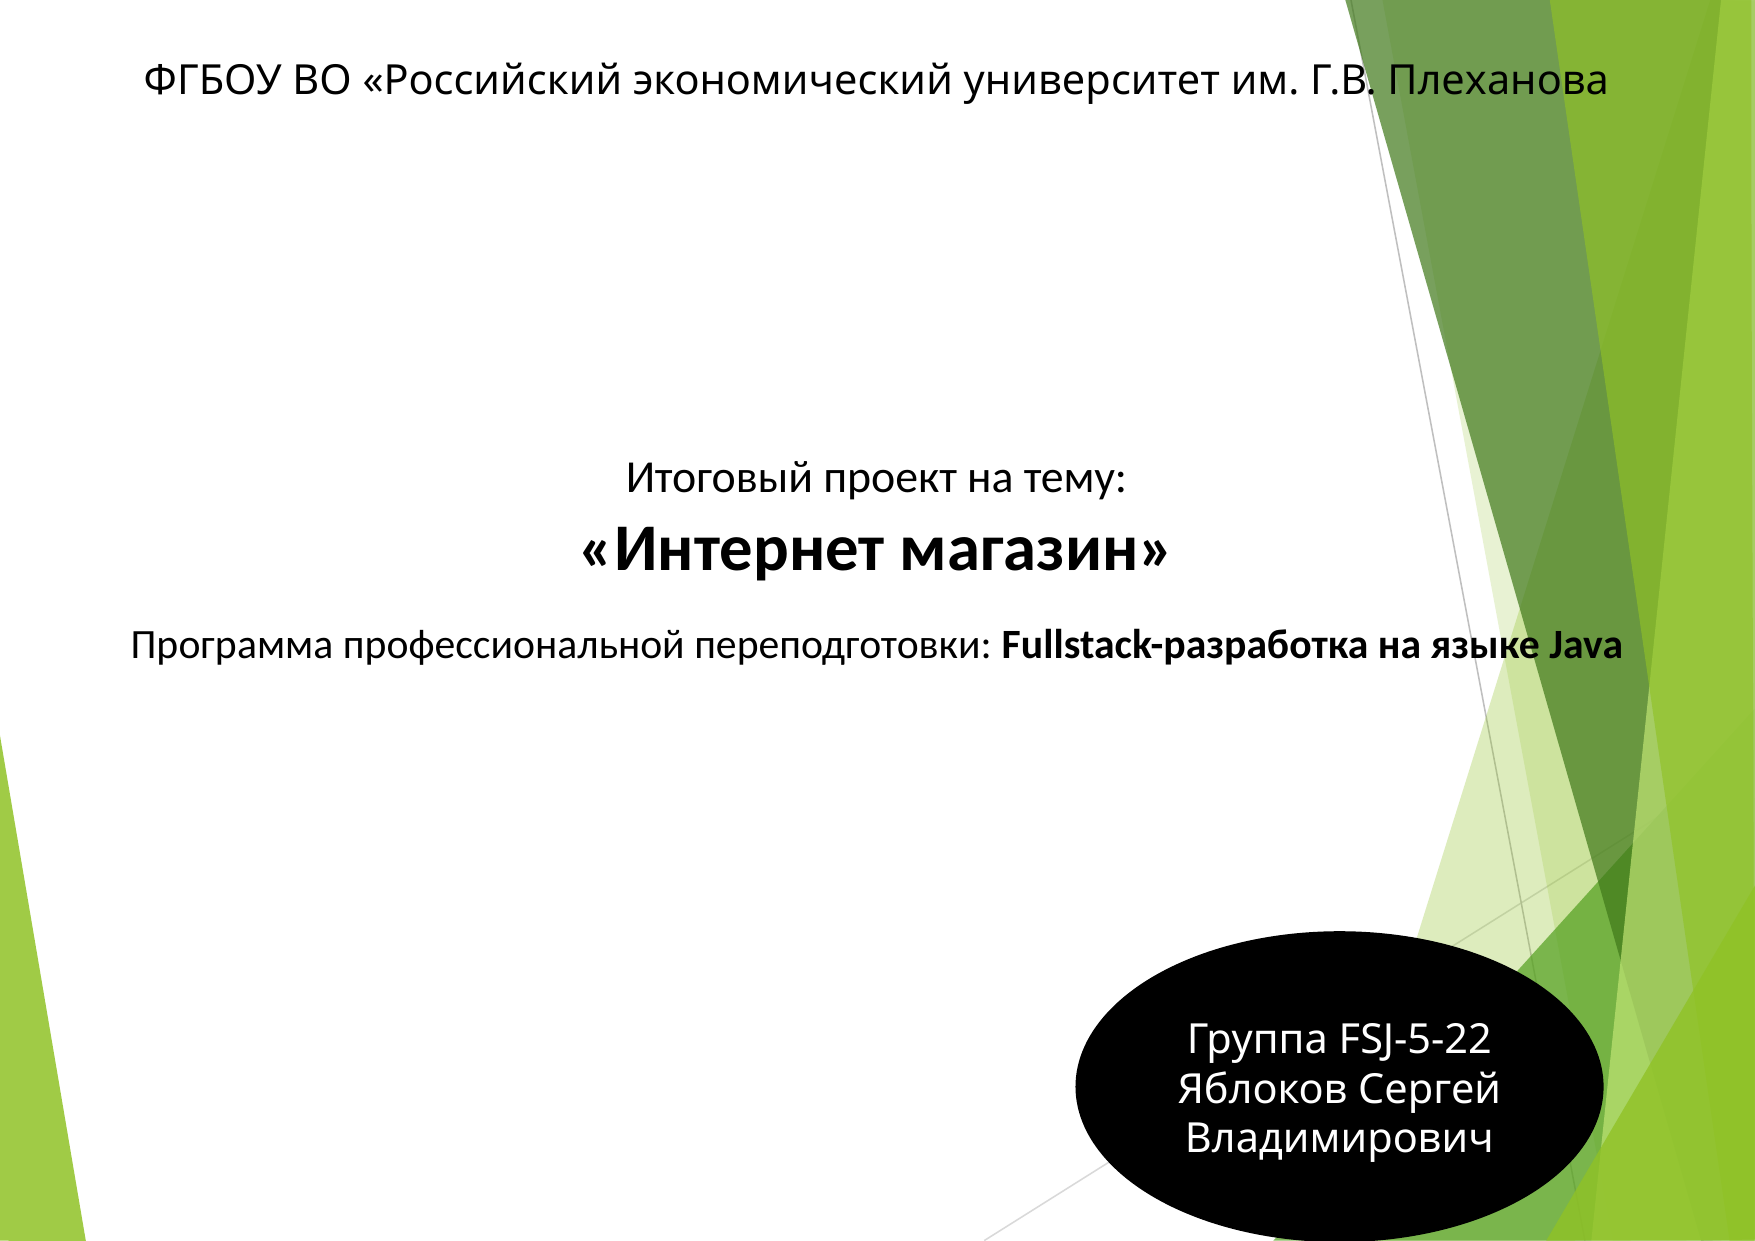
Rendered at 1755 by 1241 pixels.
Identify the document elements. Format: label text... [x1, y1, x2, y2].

text_box Группа FSJ-5-22 Яблоков Сергей Владимирович [1077, 932, 1603, 1241]
text_box Итоговый проект на тему: «Интернет магазин» Программа профессиональной переподготовки: Fullstack-разработка на языке Java [129, 444, 1624, 667]
text_box ФГБОУ ВО «Российский экономический университет им. Г.В. Плеханова [77, 45, 1677, 110]
